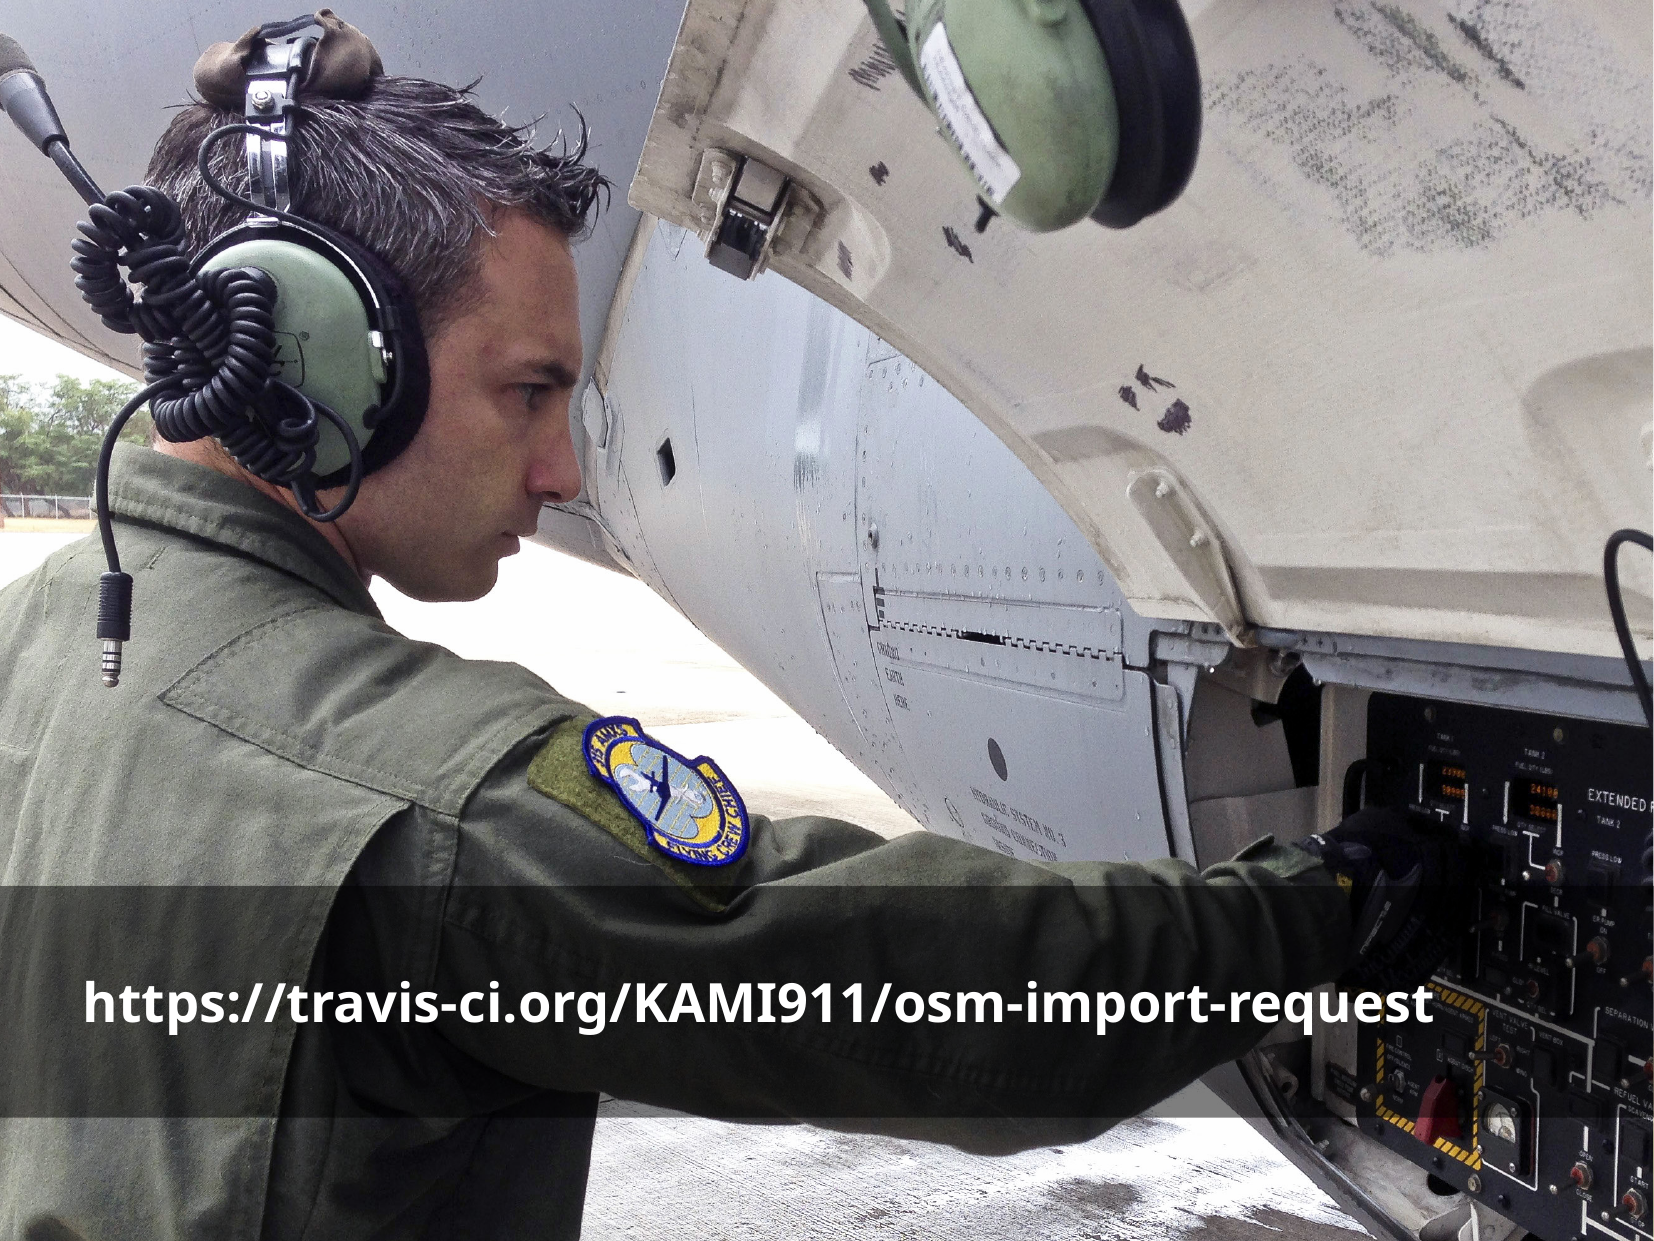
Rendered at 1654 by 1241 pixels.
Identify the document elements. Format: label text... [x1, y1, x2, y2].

picture [0, 1118, 1654, 1241]
picture [0, 0, 1654, 885]
title https://travis-ci.org/KAMI911/osm-import-request [0, 885, 1654, 1118]
